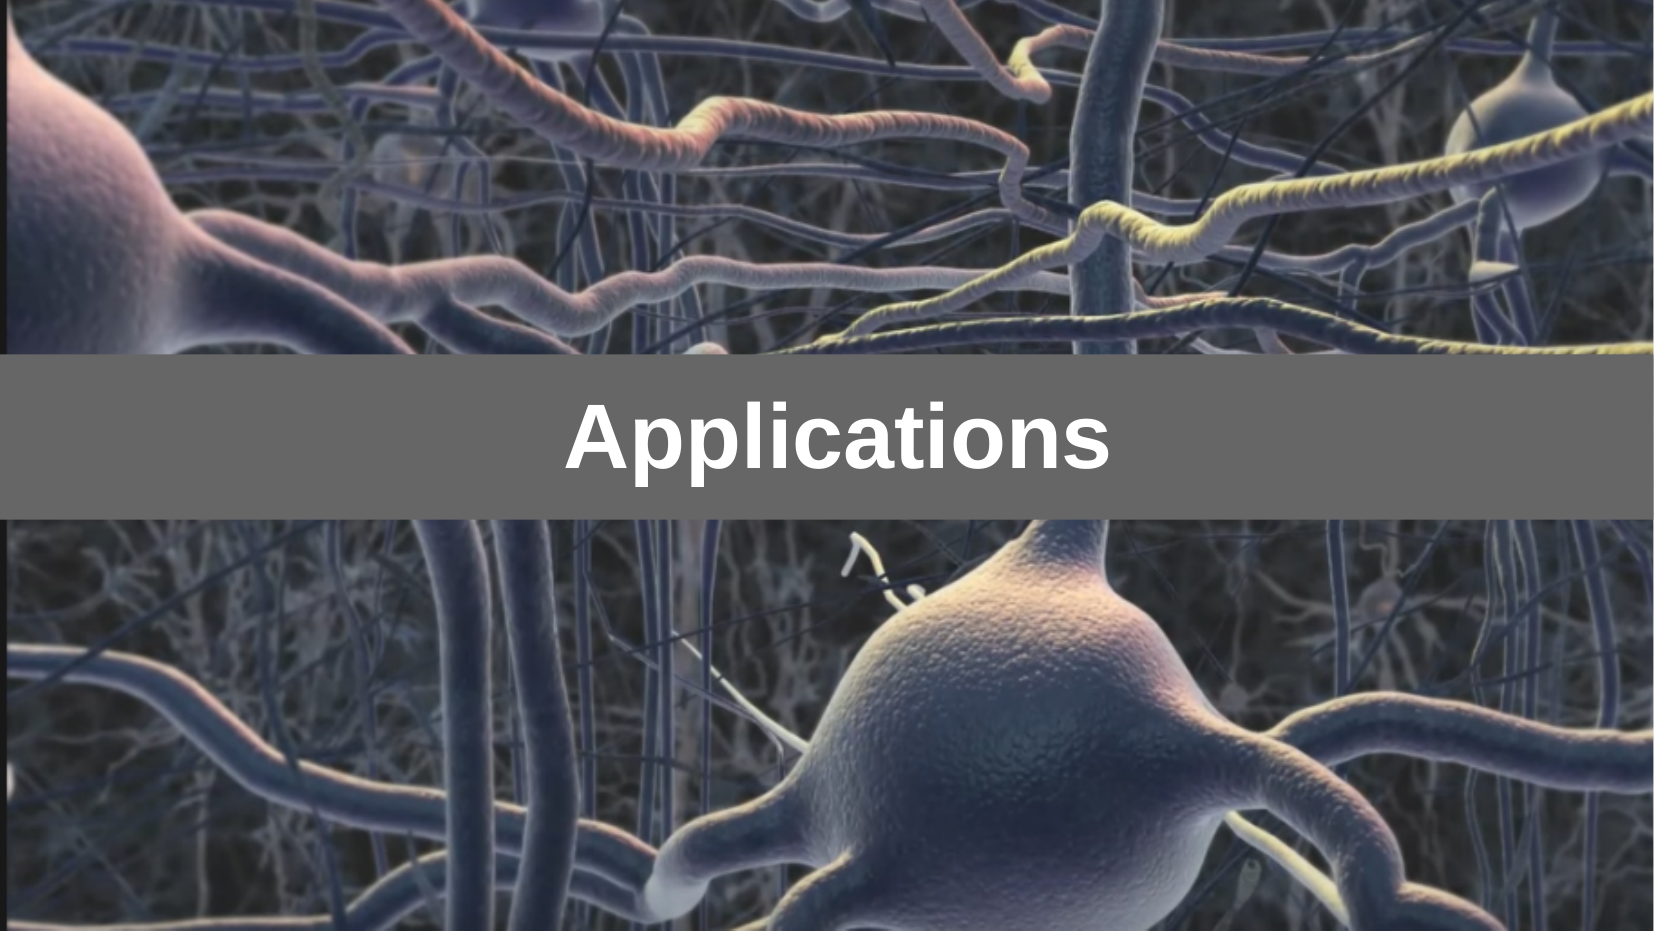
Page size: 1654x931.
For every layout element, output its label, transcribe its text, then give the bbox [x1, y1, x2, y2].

picture [0, 520, 1654, 931]
picture [0, 0, 1654, 354]
title Applications [0, 354, 1654, 520]
